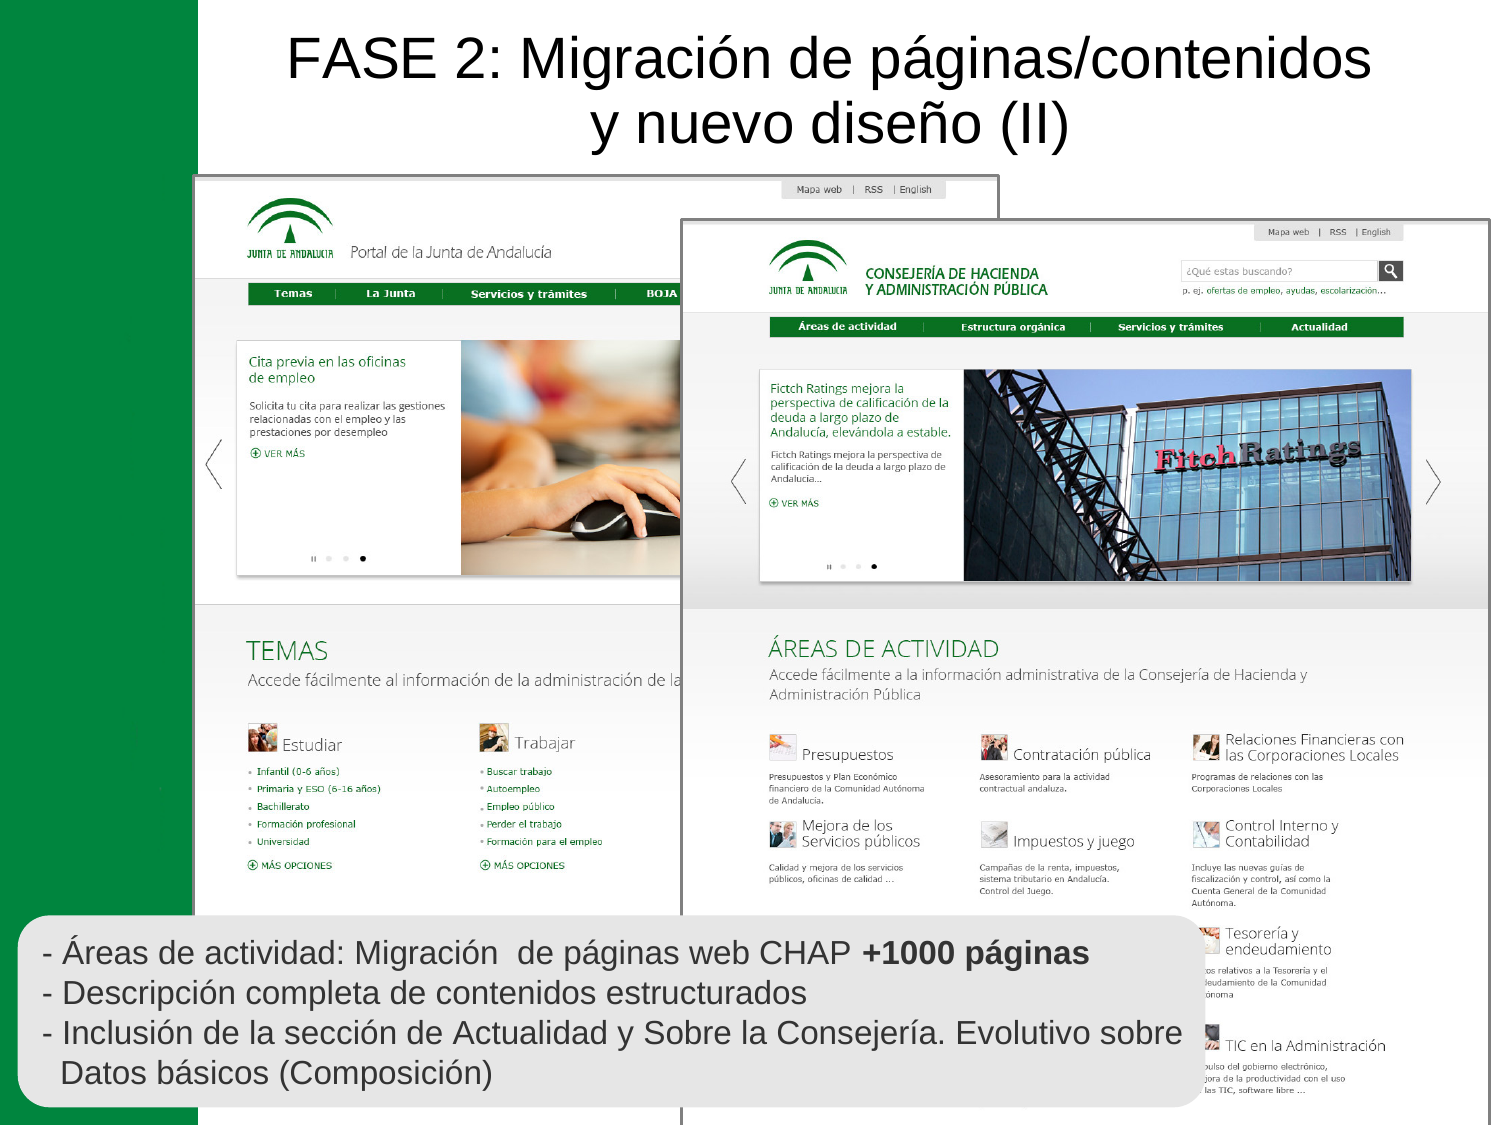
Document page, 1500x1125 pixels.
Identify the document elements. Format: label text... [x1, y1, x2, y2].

title FASE 2: Migración de páginas/contenidos y nuevo diseño (II) [265, 16, 1396, 166]
picture [682, 221, 1489, 1125]
picture [194, 177, 998, 915]
picture [0, 0, 198, 1125]
text_box - Áreas de actividad: Migración de páginas web CHAP +1000 páginas - Descripción completa de contenidos estructurados - Inclusión de la sección de Actualidad y Sobre la Consejería. Evolutivo sobre Datos básicos (Composición) [17, 915, 1206, 1108]
